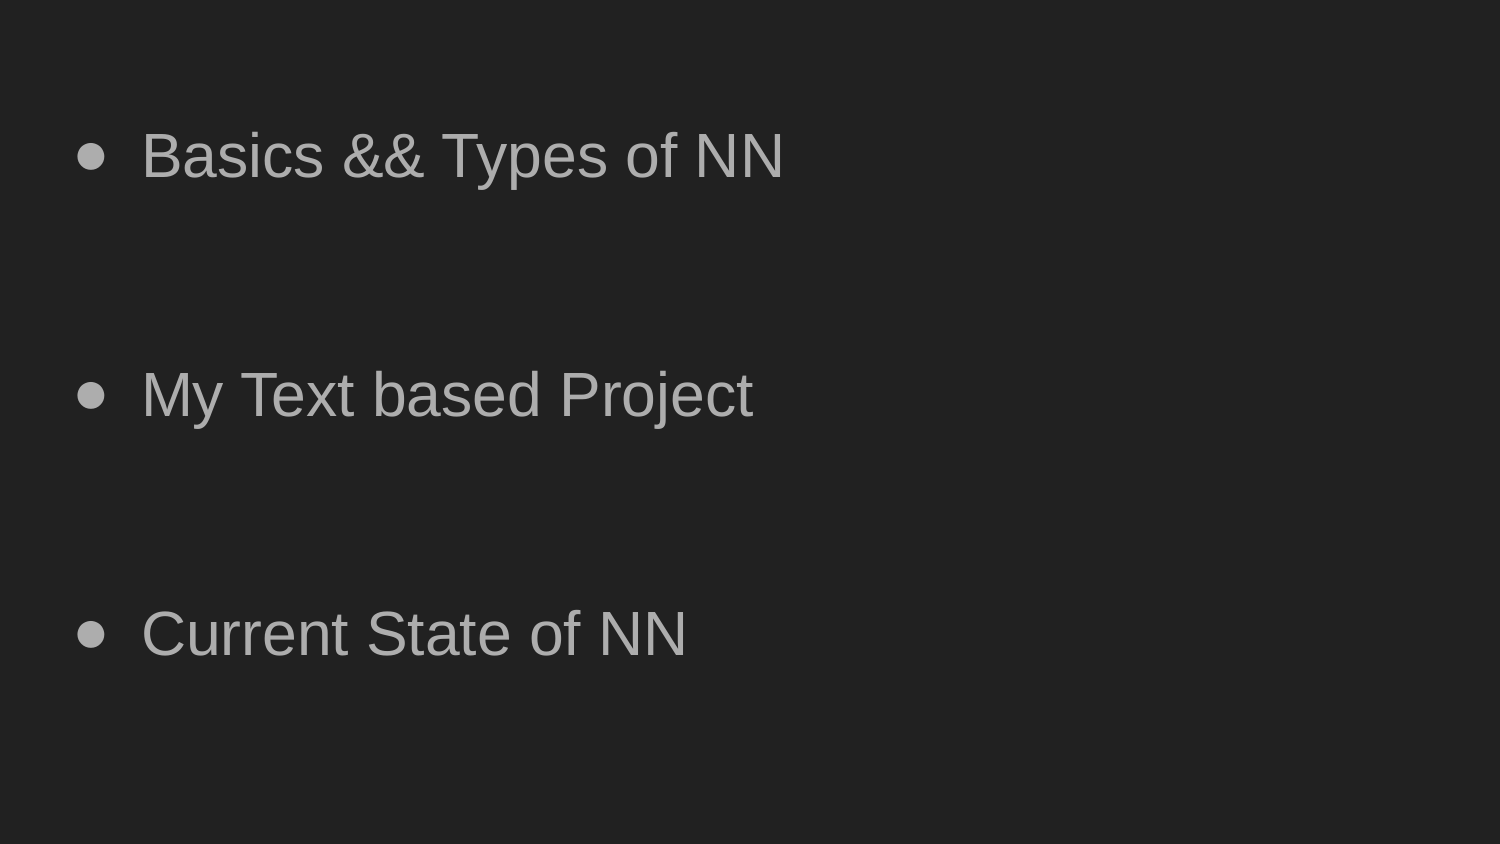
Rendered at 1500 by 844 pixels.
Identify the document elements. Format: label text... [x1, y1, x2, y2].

list Basics && Types of NN My Text based Project Current State of NN [51, 89, 1449, 750]
